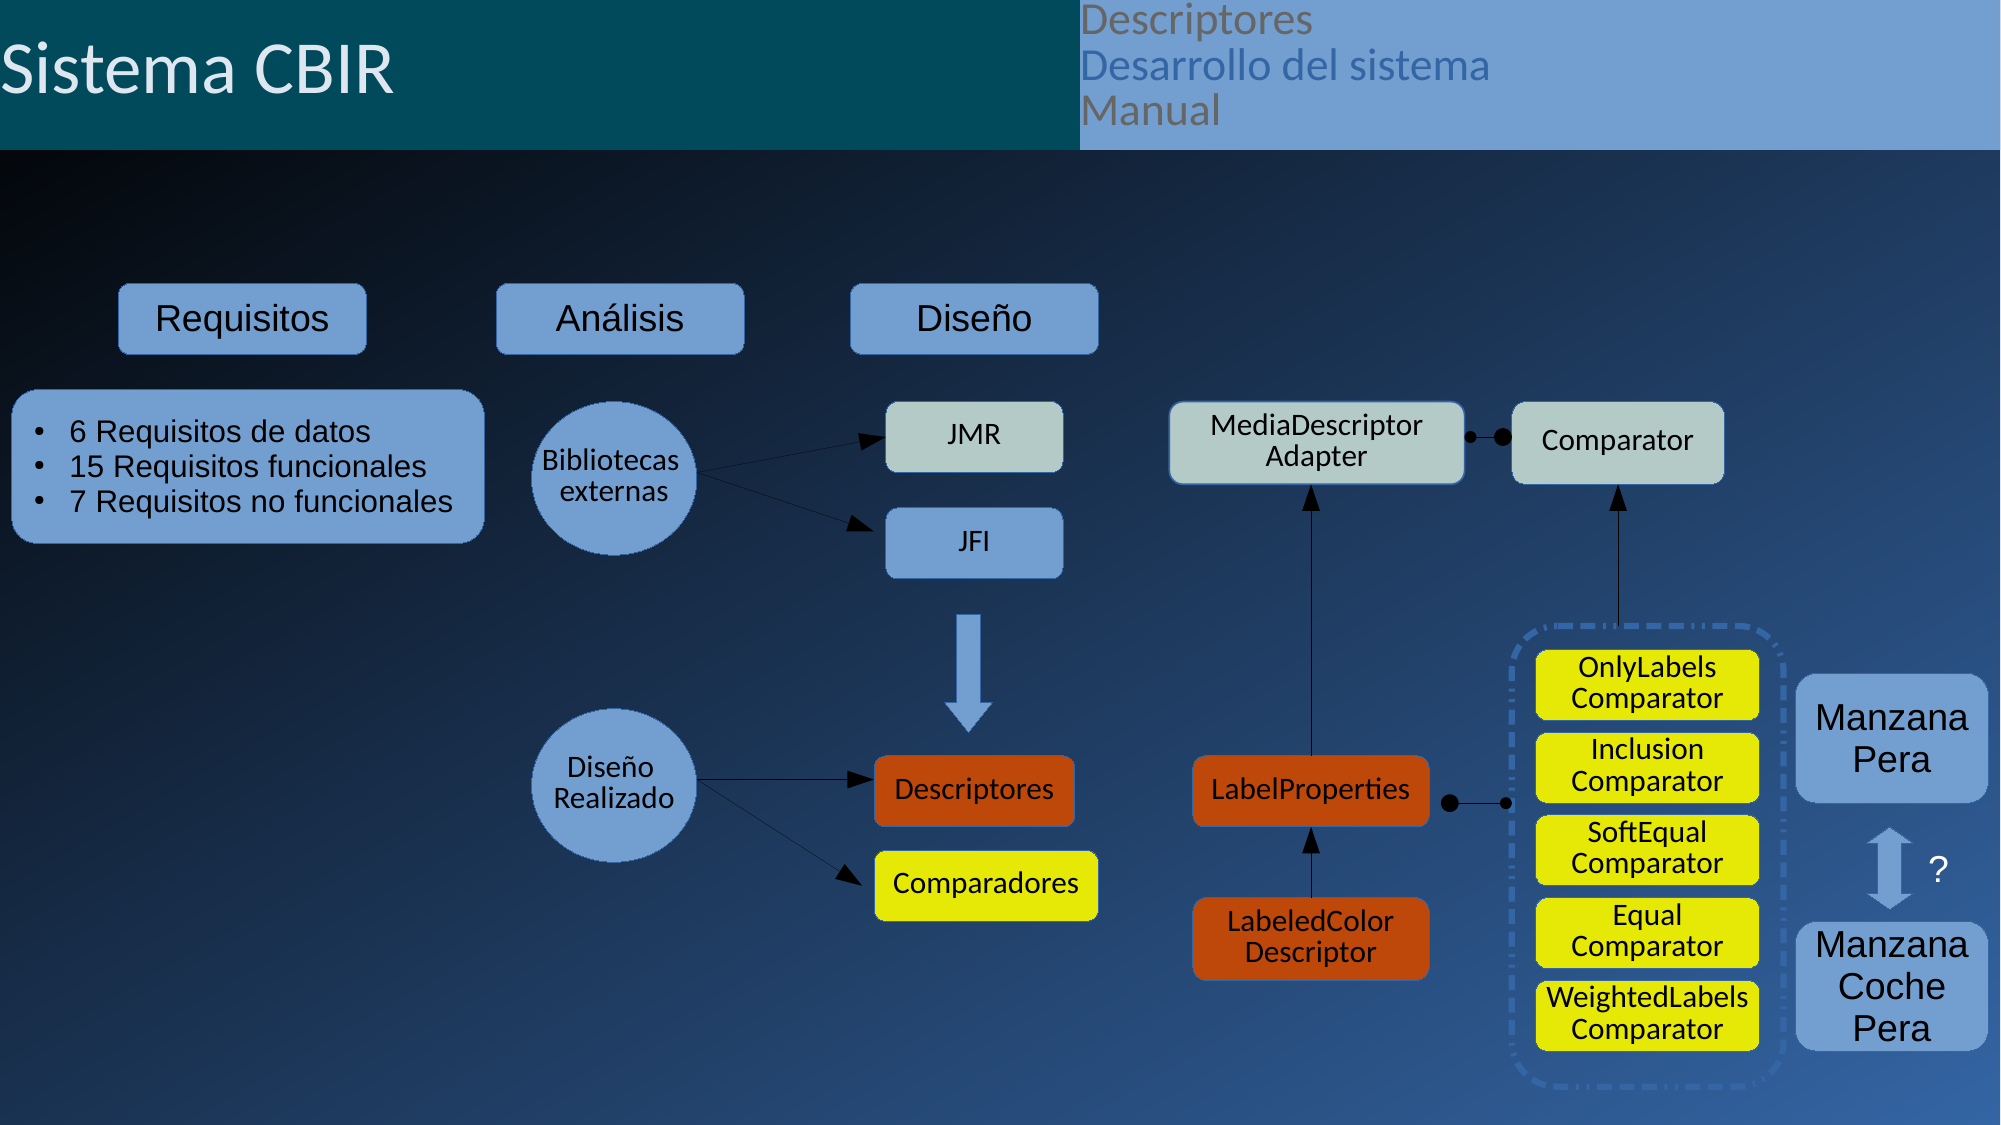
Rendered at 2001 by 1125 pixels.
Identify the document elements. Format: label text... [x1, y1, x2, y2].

text_box Requisitos [118, 283, 367, 355]
text_box Manzana Pera [1795, 673, 1989, 804]
text_box Manzana Coche Pera [1795, 921, 1989, 1052]
text_box [1866, 826, 1913, 910]
text_box Inclusion Comparator [1535, 732, 1760, 804]
text_box Bibliotecas externas [531, 401, 697, 556]
text_box Equal Comparator [1535, 897, 1760, 969]
text_box Comparator [1511, 401, 1725, 485]
text_box Comparadores [874, 850, 1099, 922]
text_box LabeledColor Descriptor [1192, 897, 1430, 981]
text_box [944, 614, 993, 733]
title Sistema CBIR [0, 0, 1080, 150]
text_box 6 Requisitos de datos 15 Requisitos funcionales 7 Requisitos no funcionales [11, 389, 485, 544]
text_box Diseño [850, 283, 1099, 355]
text_box LabelProperties [1192, 755, 1430, 827]
text_box SoftEqual Comparator [1535, 814, 1760, 886]
text_box OnlyLabels Comparator [1535, 649, 1760, 721]
title Descriptores Desarrollo del sistema Manual [1080, 0, 2001, 150]
text_box WeightedLabels Comparator [1535, 980, 1760, 1052]
text_box JMR [885, 401, 1064, 473]
text_box Diseño Realizado [531, 708, 697, 863]
text_box ? [1913, 840, 1985, 898]
text_box MediaDescriptor Adapter [1169, 401, 1465, 485]
text_box Descriptores [874, 755, 1075, 827]
text_box Análisis [496, 283, 745, 355]
text_box JFI [885, 507, 1064, 579]
